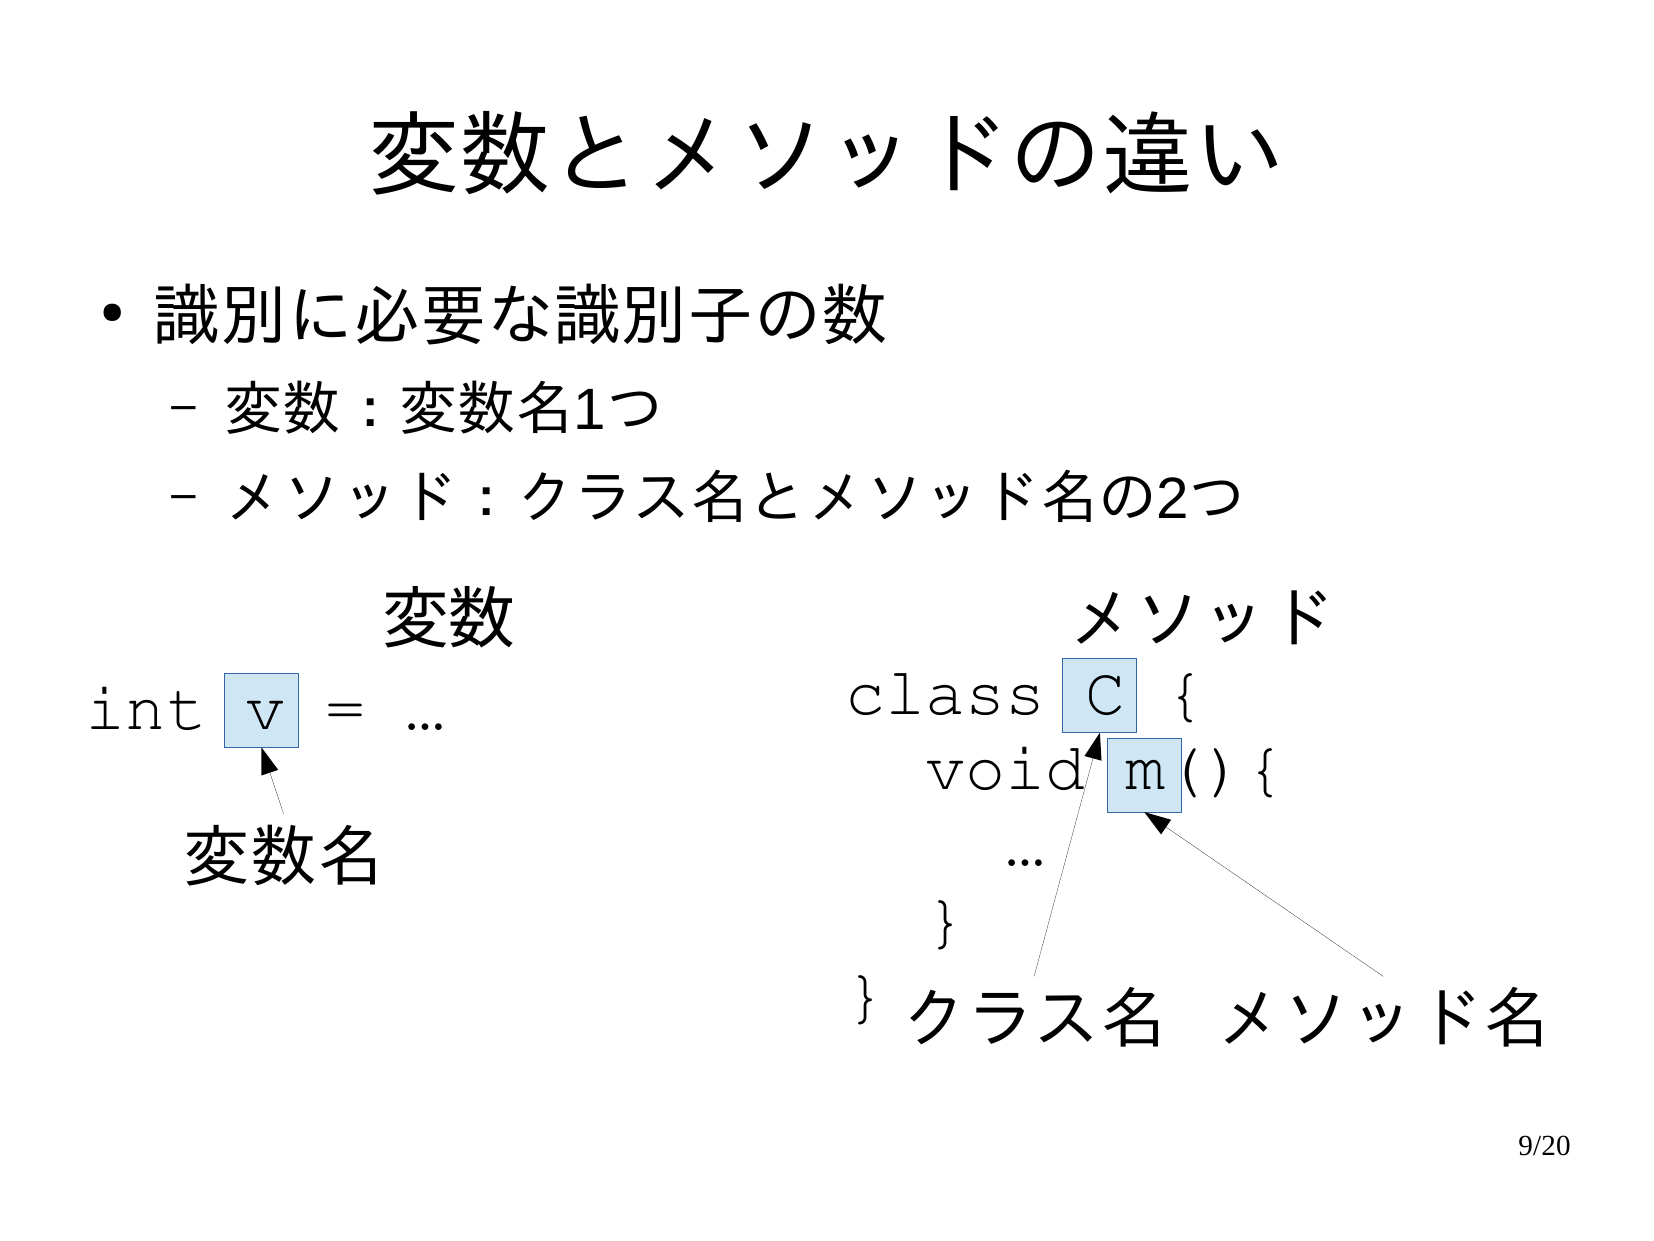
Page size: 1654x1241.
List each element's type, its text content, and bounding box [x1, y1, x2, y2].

list int v = … [85, 674, 813, 753]
list 変数 [85, 575, 813, 674]
list class C { void m(){ … } } [845, 658, 1572, 1034]
text_box メソッド名 [1201, 1034, 1565, 1063]
text_box クラス名 [885, 1034, 1183, 1063]
list メソッド [838, 575, 1565, 659]
text_box 変数名 [168, 814, 399, 901]
list 識別に必要な識別子の数 変数：変数名1つ メソッド：クラス名とメソッド名の2つ [82, 280, 1571, 532]
title 変数とメソッドの違い [82, 49, 1571, 257]
